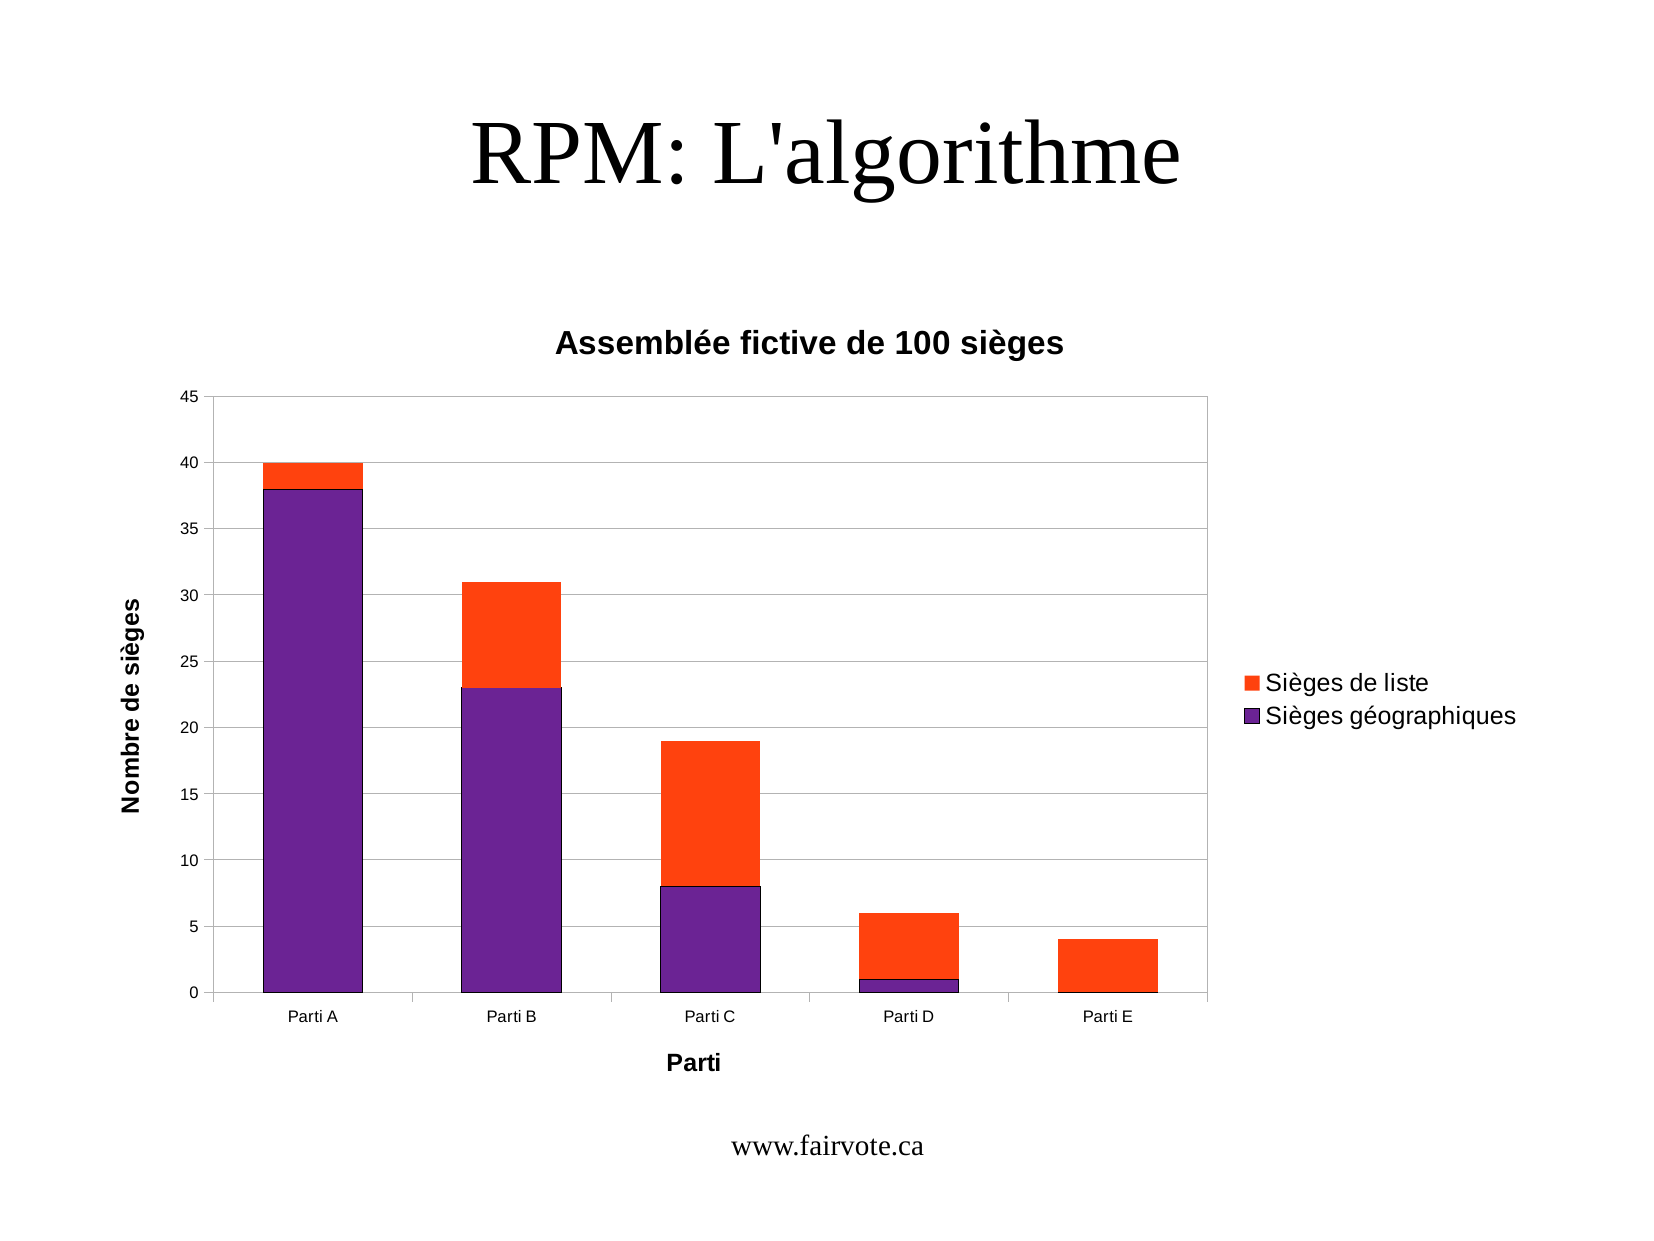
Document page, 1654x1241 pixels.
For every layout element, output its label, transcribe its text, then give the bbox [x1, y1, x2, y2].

chart [82, 290, 1538, 1109]
title RPM: L'algorithme [82, 49, 1571, 257]
